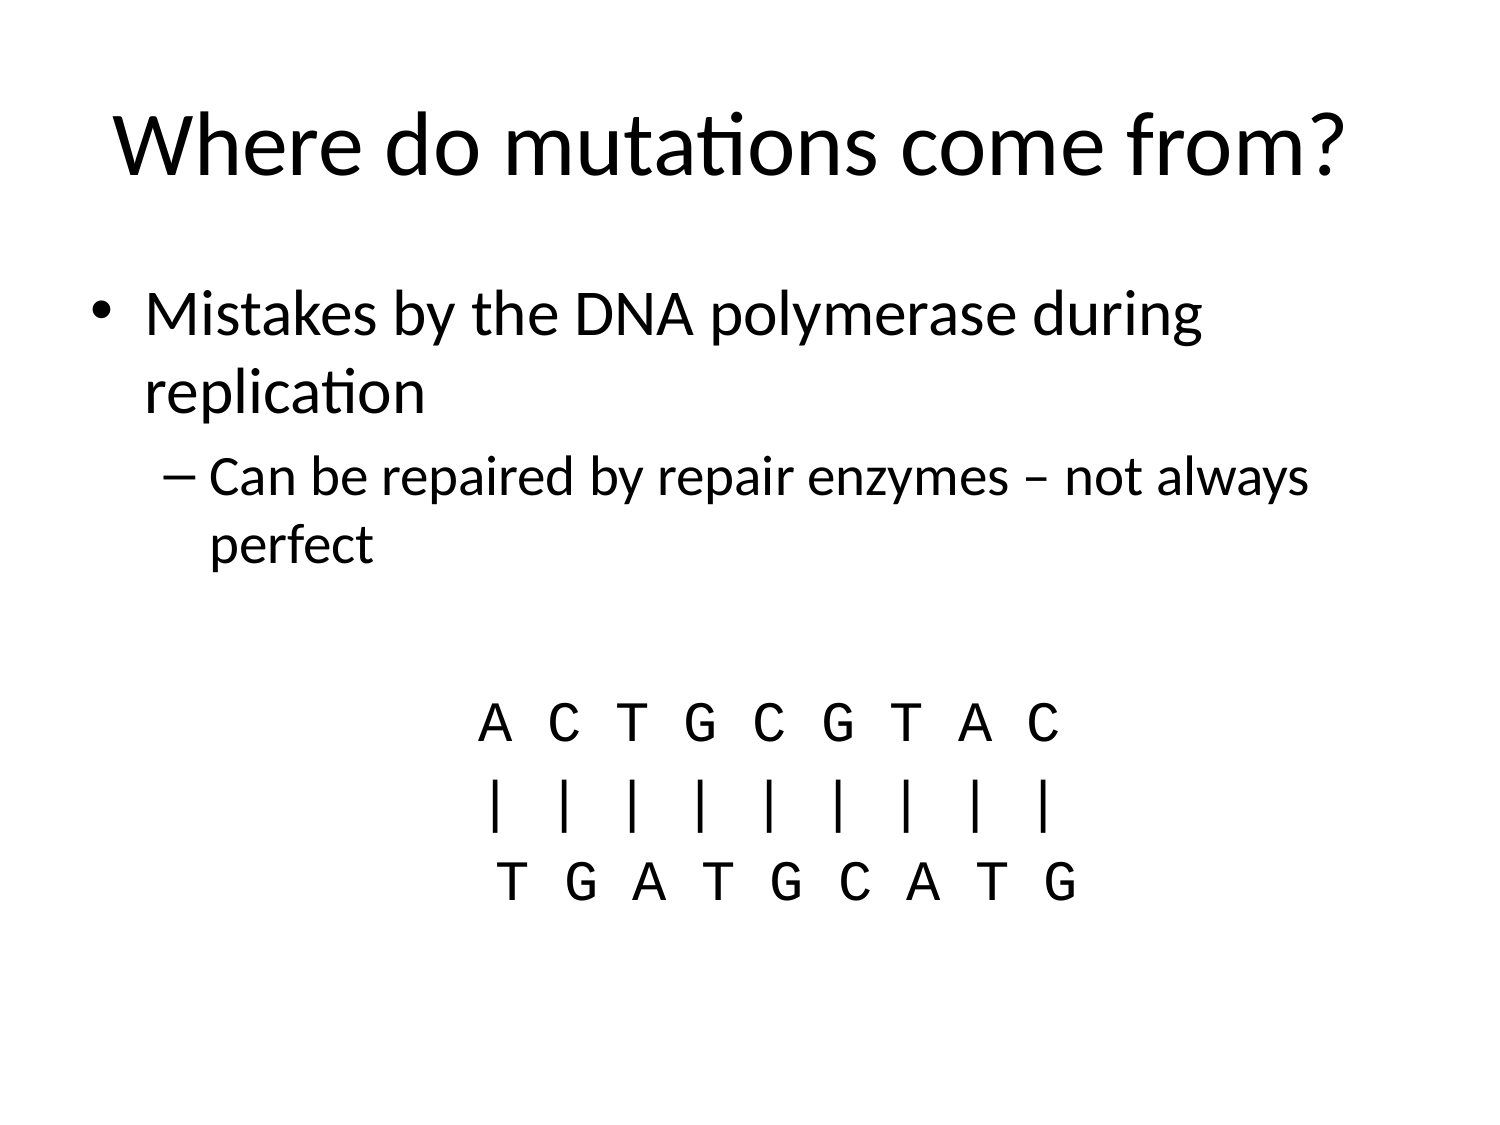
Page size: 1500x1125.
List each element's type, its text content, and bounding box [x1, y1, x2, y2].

title Where do mutations come from? [75, 45, 1425, 233]
list Mistakes by the DNA polymerase during replication Can be repaired by repair enzymes – not always perfect A C T G C G T A C | | | | | | | | | T G A T G C A T G [75, 262, 1425, 1005]
